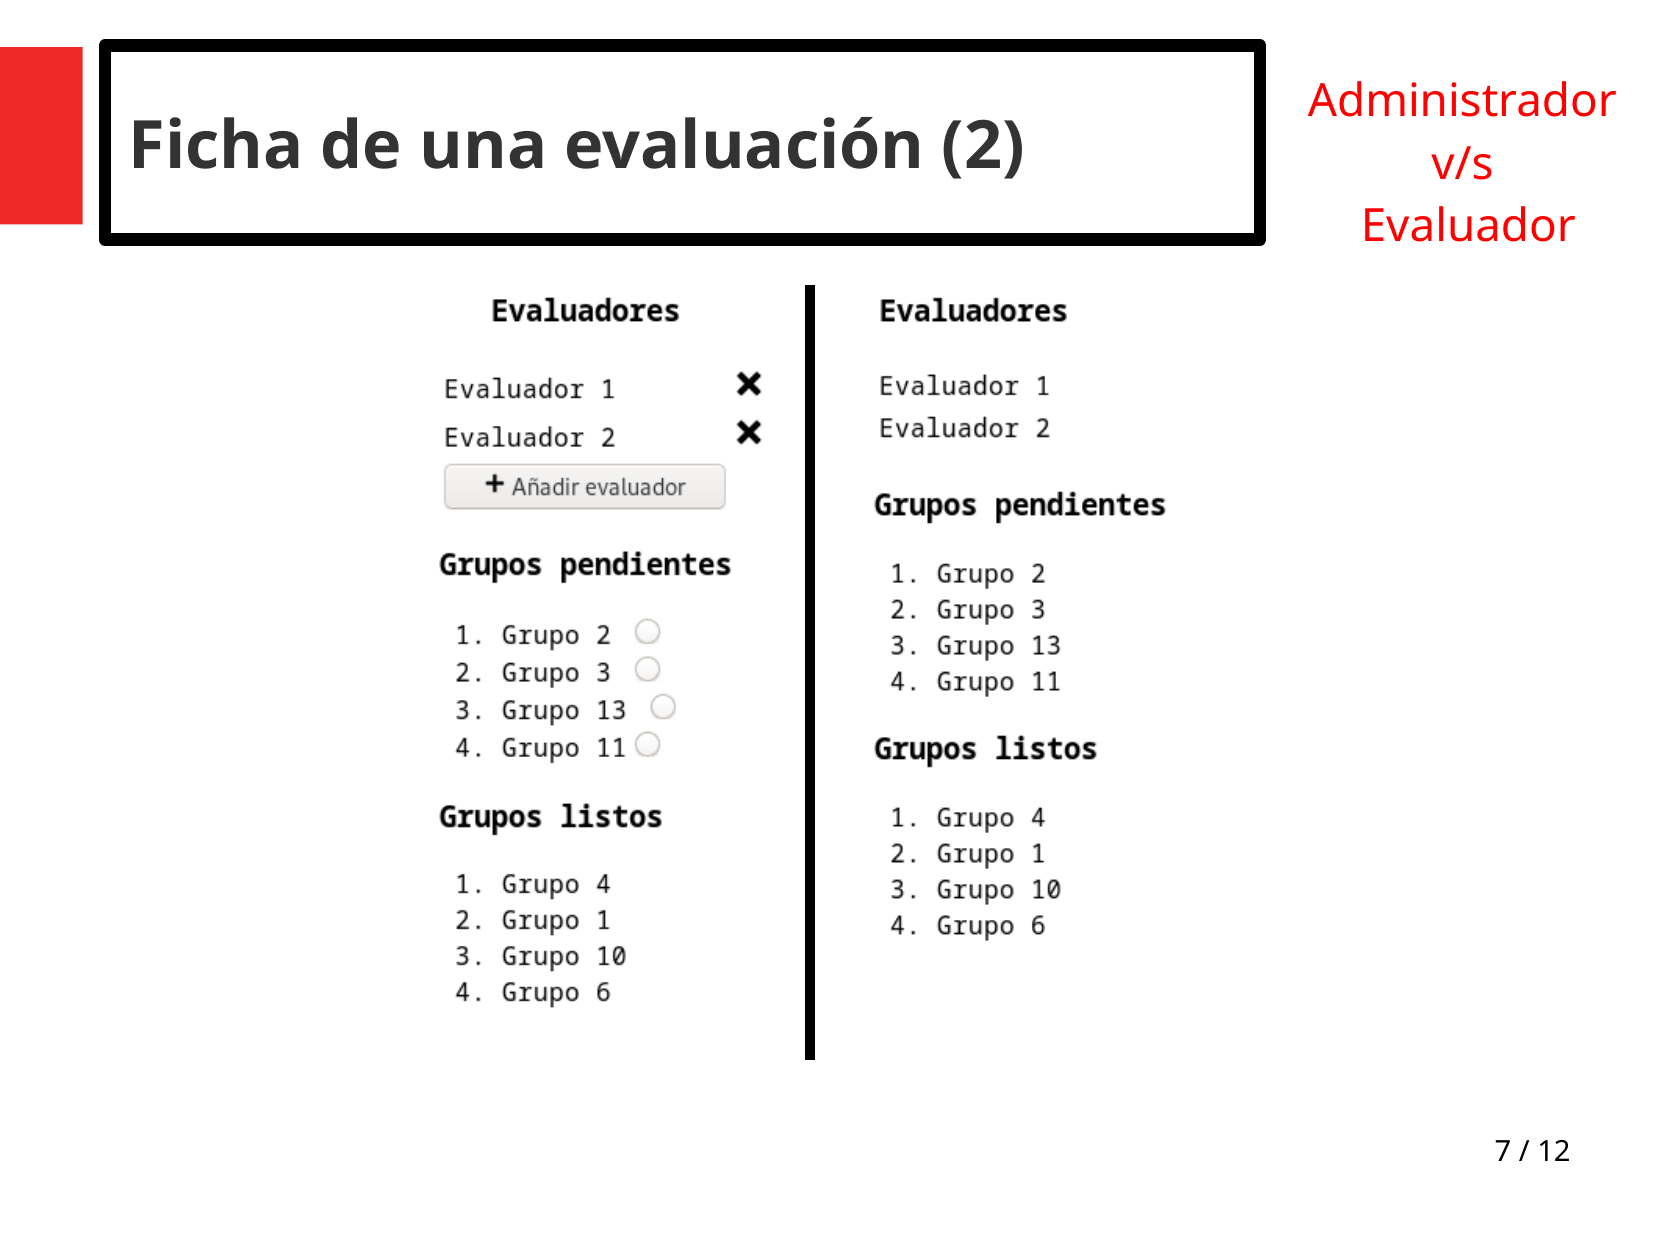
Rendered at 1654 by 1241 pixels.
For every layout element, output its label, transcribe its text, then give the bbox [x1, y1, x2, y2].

text_box Administrador v/s Evaluador [1266, 60, 1654, 241]
title Ficha de una evaluación (2) [105, 45, 1261, 240]
picture [870, 292, 1267, 1006]
picture [435, 284, 820, 1053]
